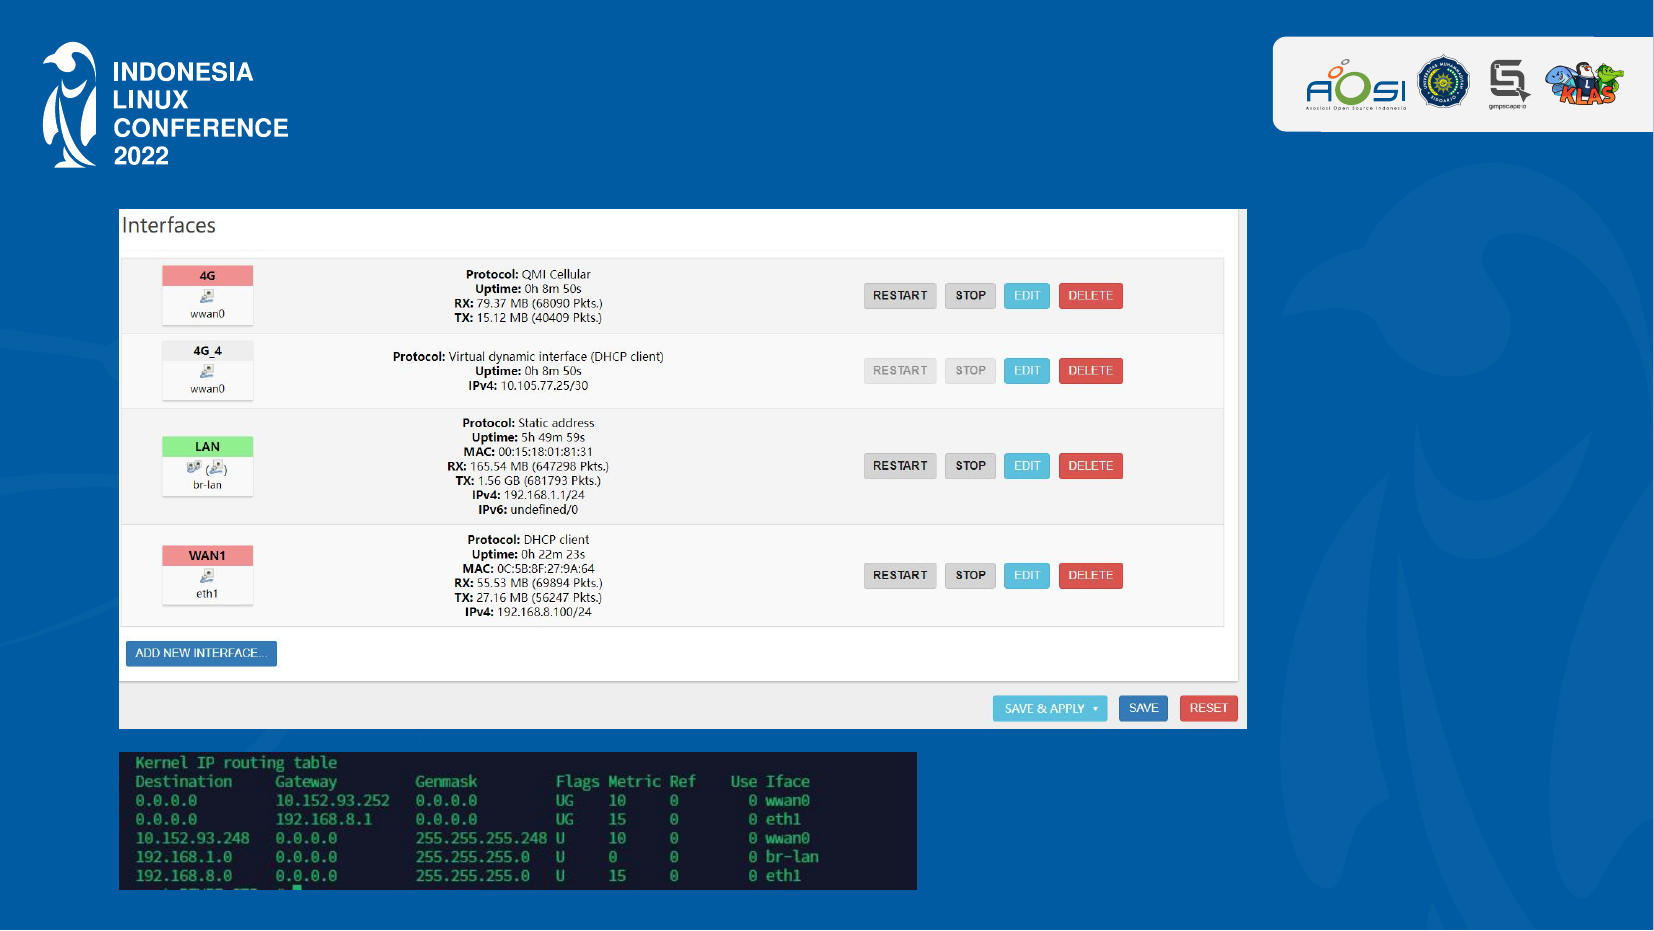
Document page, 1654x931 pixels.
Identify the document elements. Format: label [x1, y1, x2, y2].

picture [1416, 54, 1471, 108]
picture [119, 209, 1247, 729]
picture [119, 752, 917, 890]
picture [1545, 62, 1624, 105]
